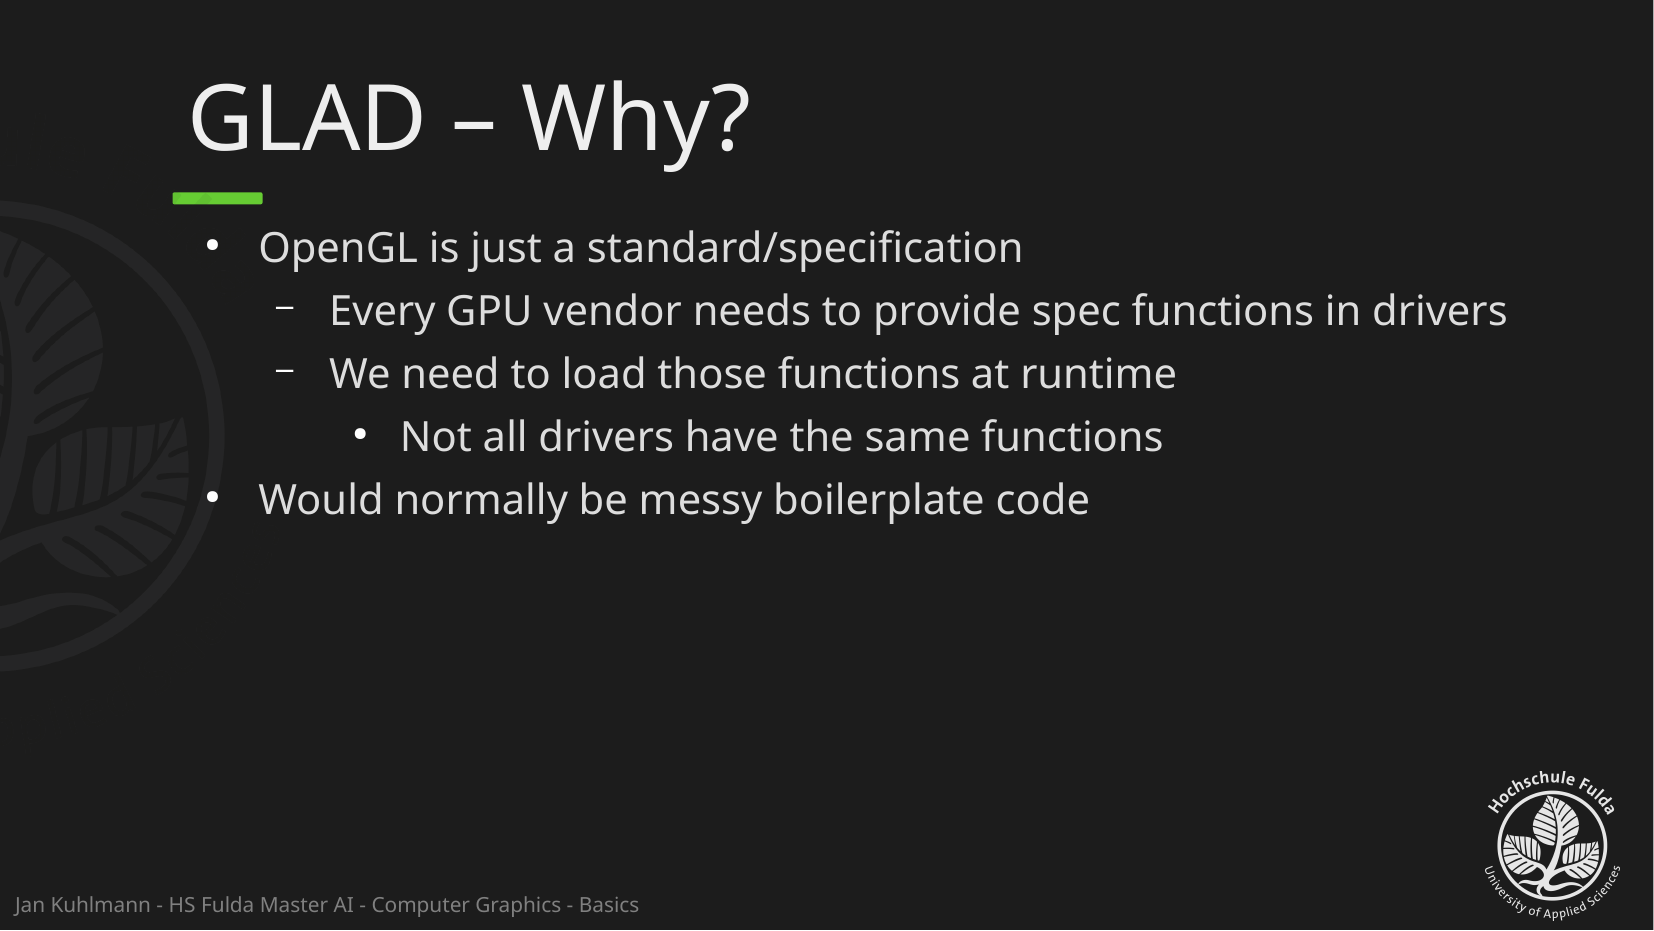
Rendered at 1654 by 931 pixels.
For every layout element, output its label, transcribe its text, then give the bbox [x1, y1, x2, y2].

title GLAD – Why? [187, 37, 1571, 193]
picture [1485, 771, 1620, 921]
list OpenGL is just a standard/specification Every GPU vendor needs to provide spec functions in drivers We need to load those functions at runtime Not all drivers have the same functions Would normally be messy boilerplate code [187, 217, 1571, 758]
